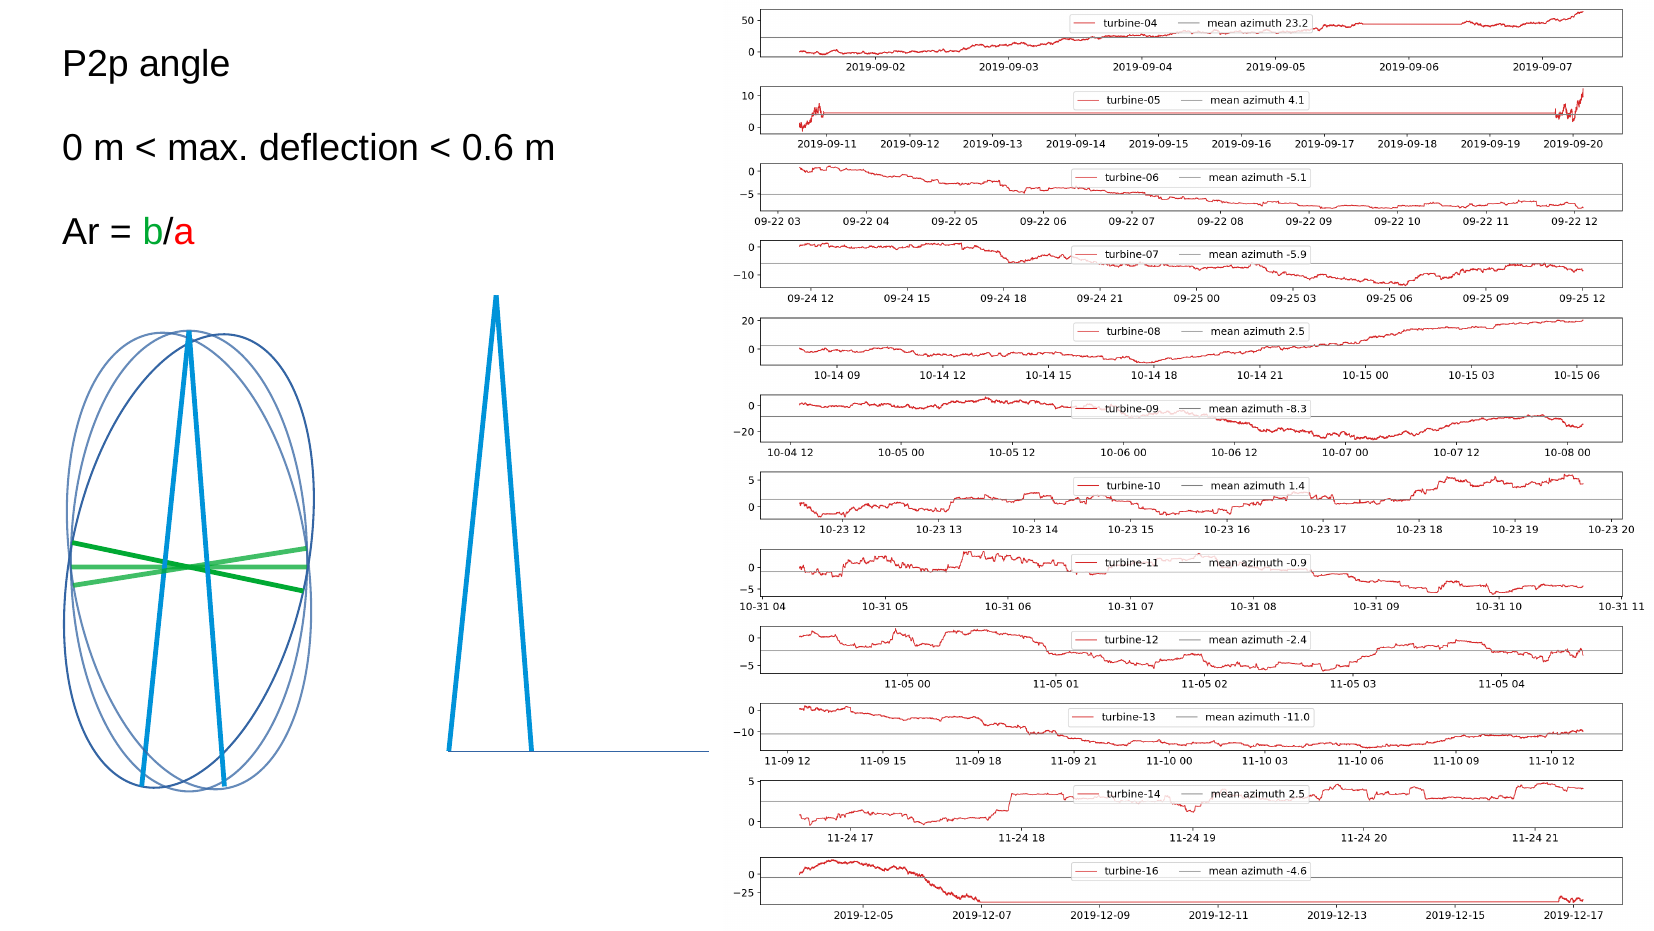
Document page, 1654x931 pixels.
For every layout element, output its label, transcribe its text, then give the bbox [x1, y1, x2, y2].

text_box P2p angle 0 m < max. deflection < 0.6 m Ar = b/a [47, 35, 697, 261]
picture [723, 0, 1654, 931]
